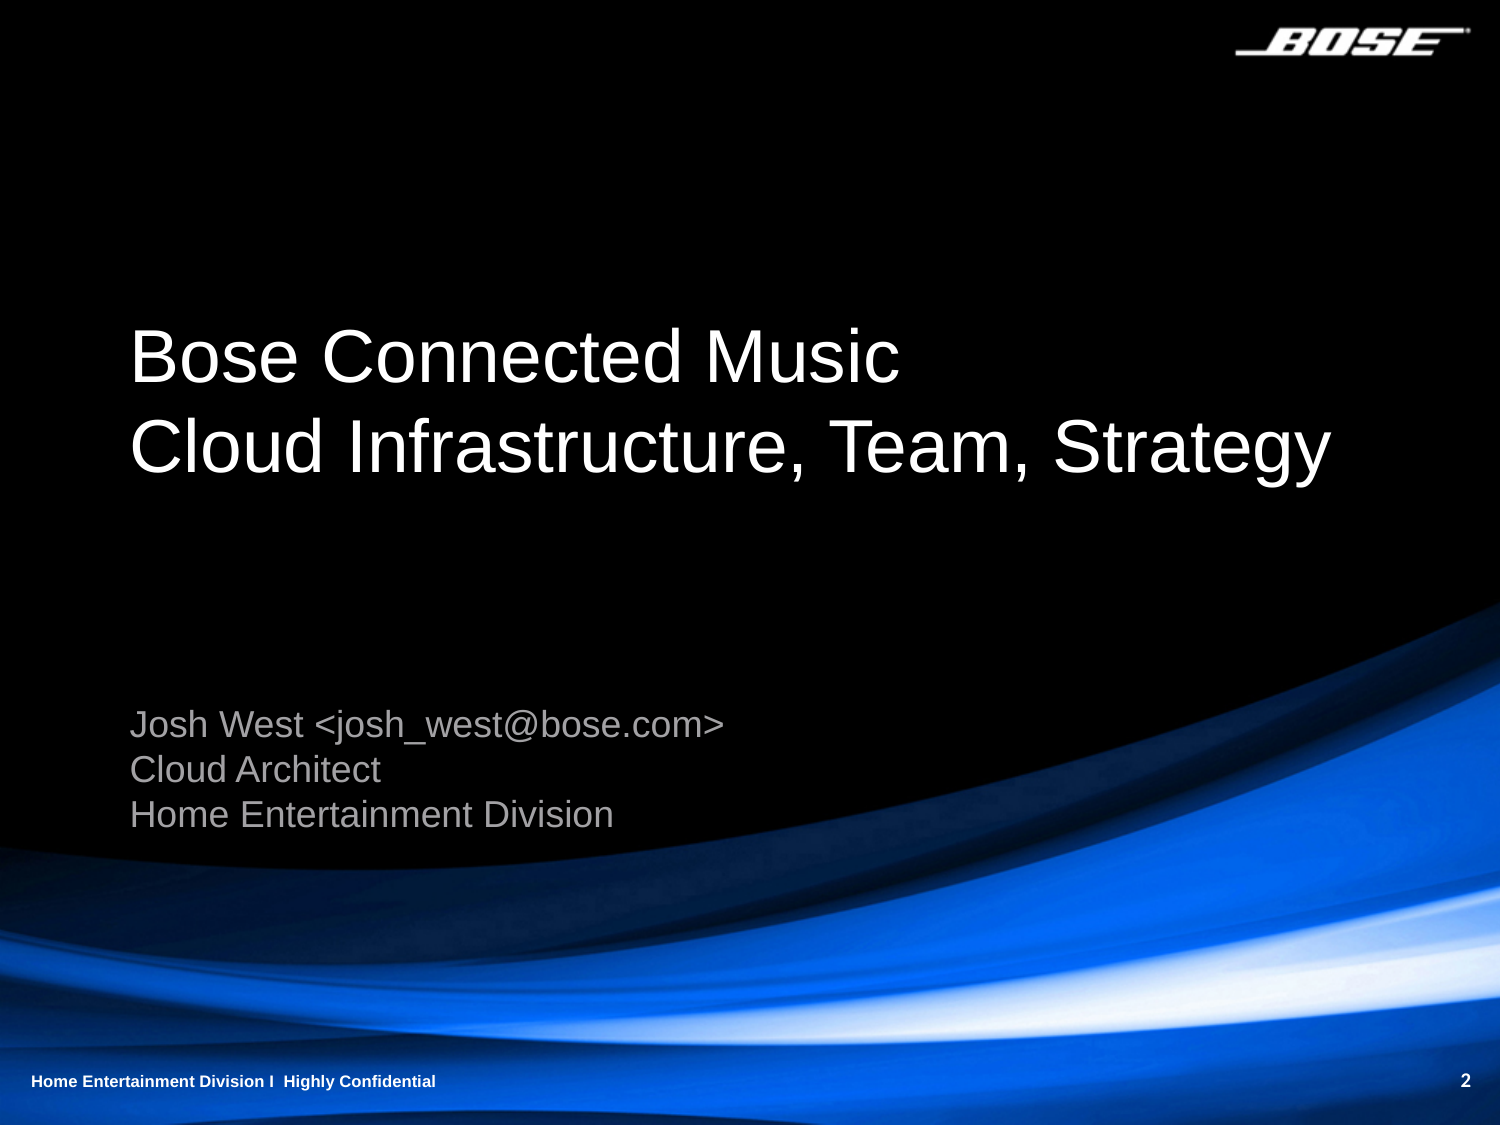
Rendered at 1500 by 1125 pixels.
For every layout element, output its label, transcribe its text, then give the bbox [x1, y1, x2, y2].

text_box Bose Connected Music Cloud Infrastructure, Team, Strategy [114, 299, 1375, 535]
text_box Josh West <josh_west@bose.com> Cloud Architect Home Entertainment Division [114, 619, 754, 843]
picture [0, 0, 1500, 1125]
